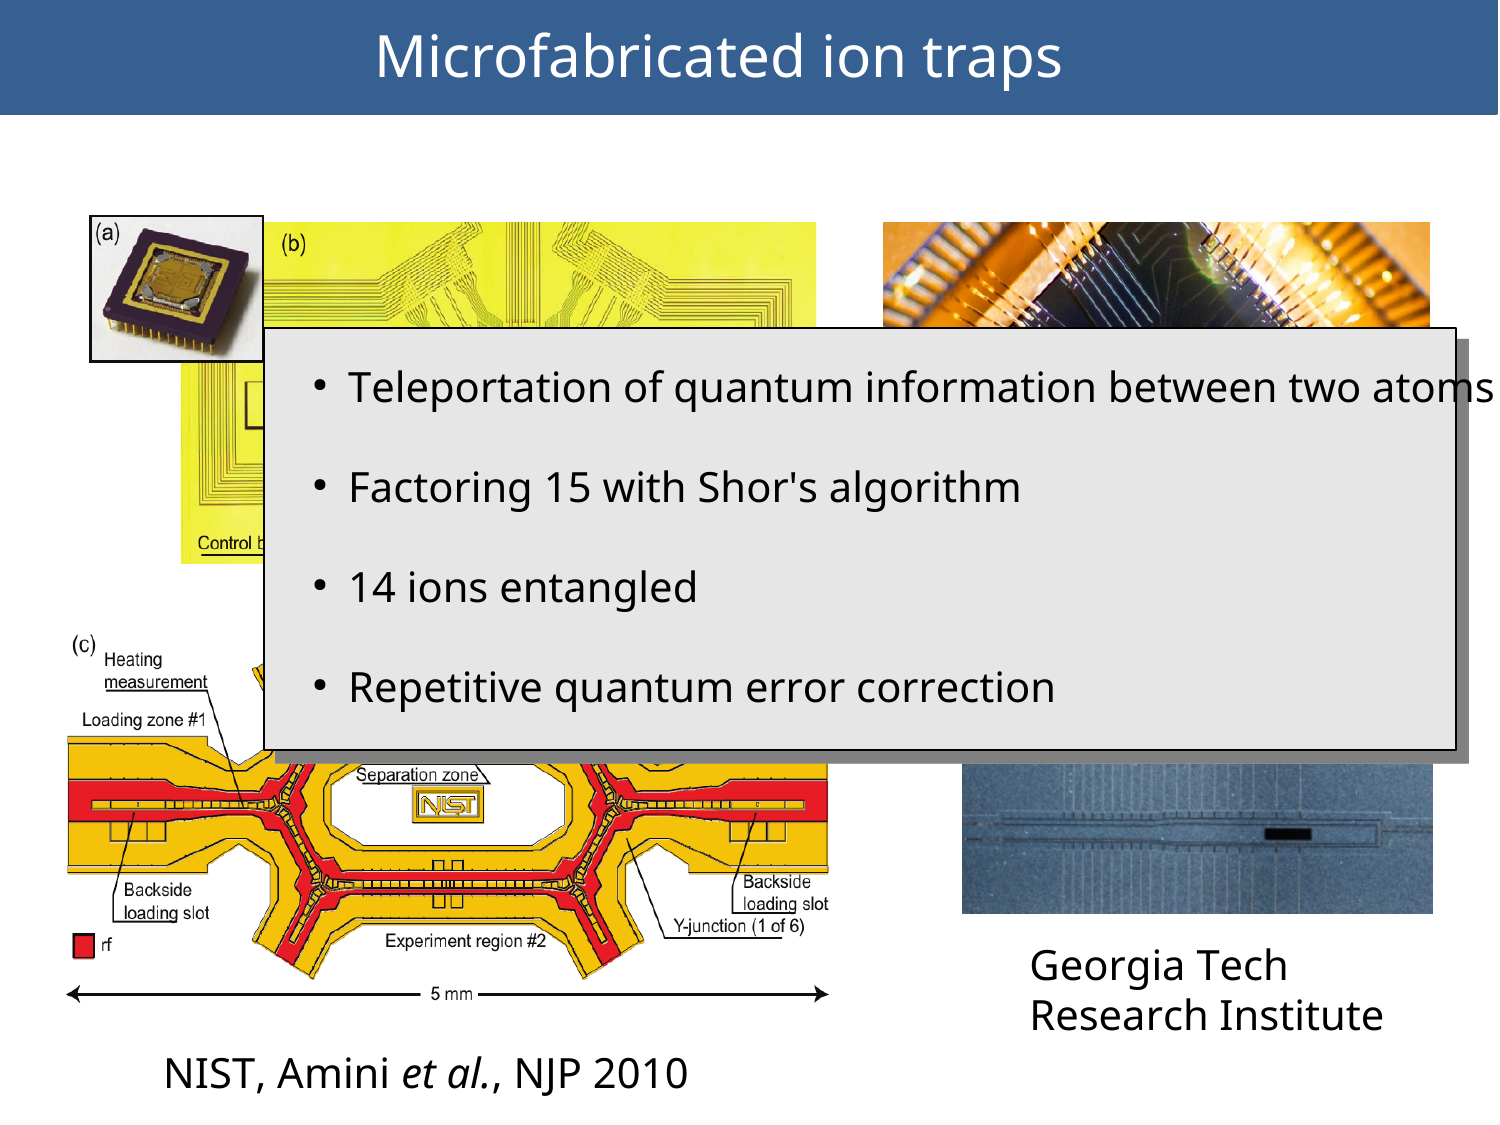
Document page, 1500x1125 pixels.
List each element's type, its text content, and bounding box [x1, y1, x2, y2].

text_box [263, 327, 1456, 751]
text_box Teleportation of quantum information between two atoms Factoring 15 with Shor's algorithm 14 ions entangled Repetitive quantum error correction [297, 353, 1429, 819]
text_box NIST, Amini et al., NJP 2010 [148, 1039, 693, 1105]
list Microfabricated ion traps [156, 18, 1282, 104]
text_box Georgia Tech Research Institute [1014, 931, 1379, 1047]
picture [62, 206, 835, 1010]
picture [962, 752, 1433, 914]
picture [883, 222, 1430, 327]
